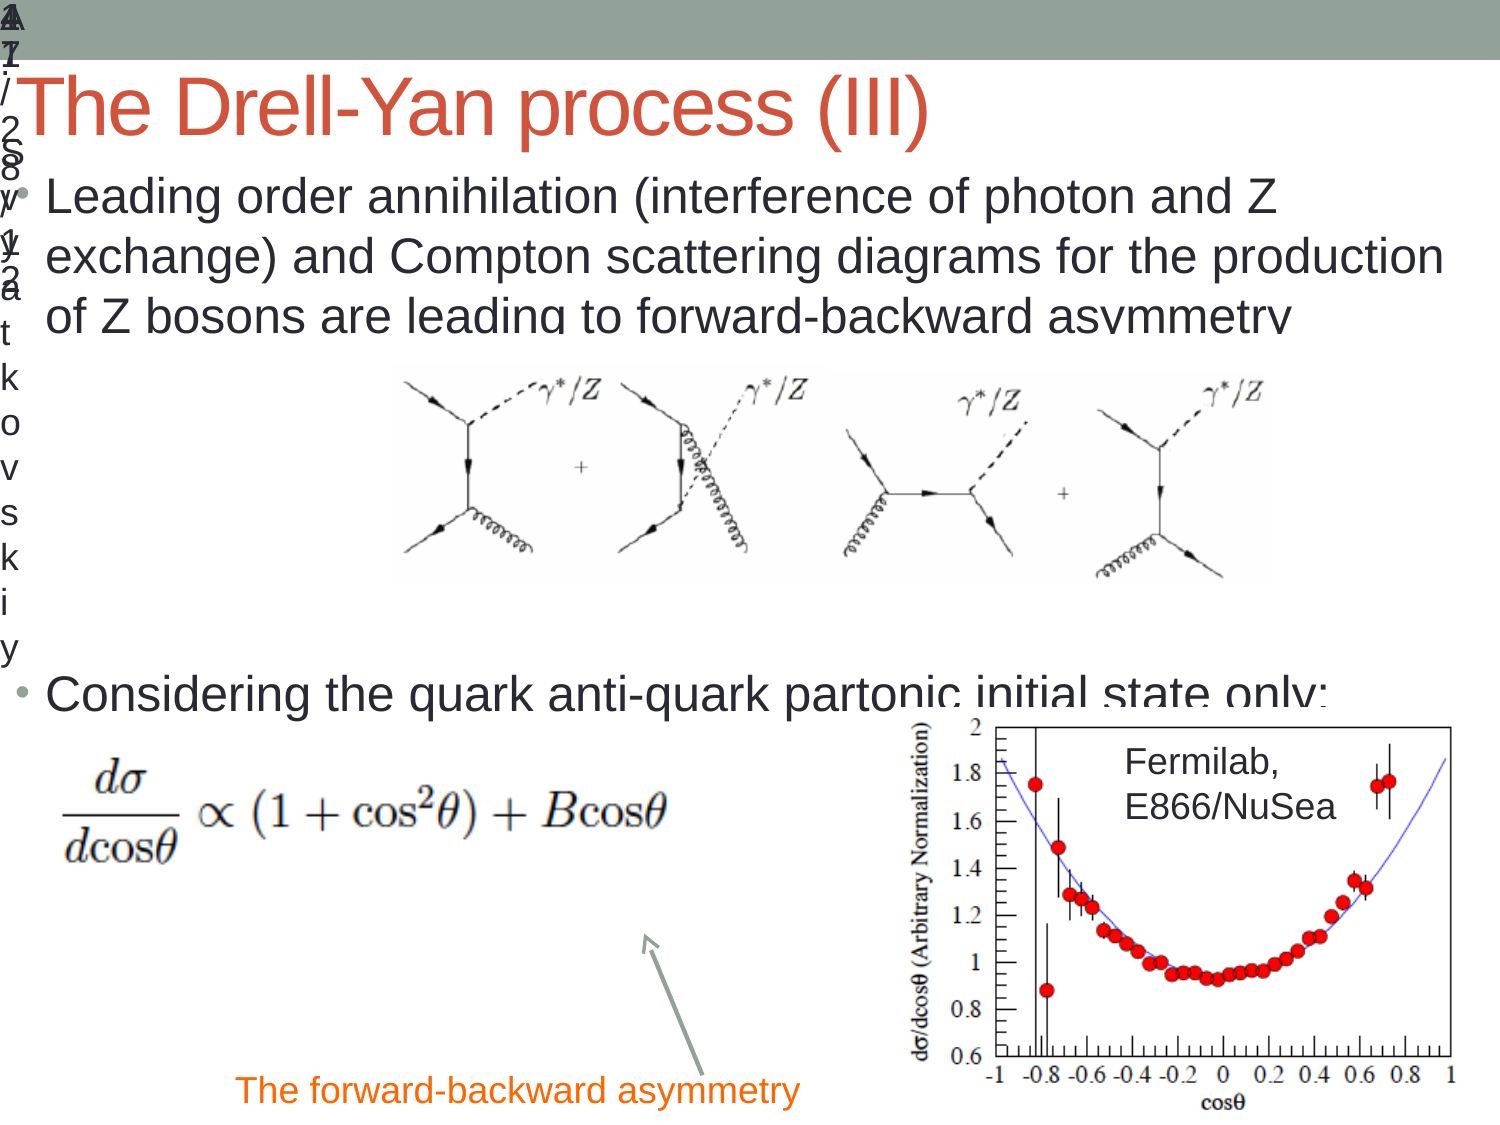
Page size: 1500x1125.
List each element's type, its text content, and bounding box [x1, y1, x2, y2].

list Leading order annihilation (interference of photon and Z exchange) and Compton scattering diagrams for the production of Z bosons are leading to forward-backward asymmetry Considering the quark anti-quark partonic initial state only: [0, 155, 1500, 1125]
title The Drell-Yan process (III) [0, 20, 1350, 155]
picture [366, 334, 1295, 607]
picture [896, 707, 1500, 1120]
text_box Fermilab, E866/NuSea [1109, 729, 1364, 835]
text_box The forward-backward asymmetry [220, 1058, 816, 1119]
picture [38, 729, 671, 888]
